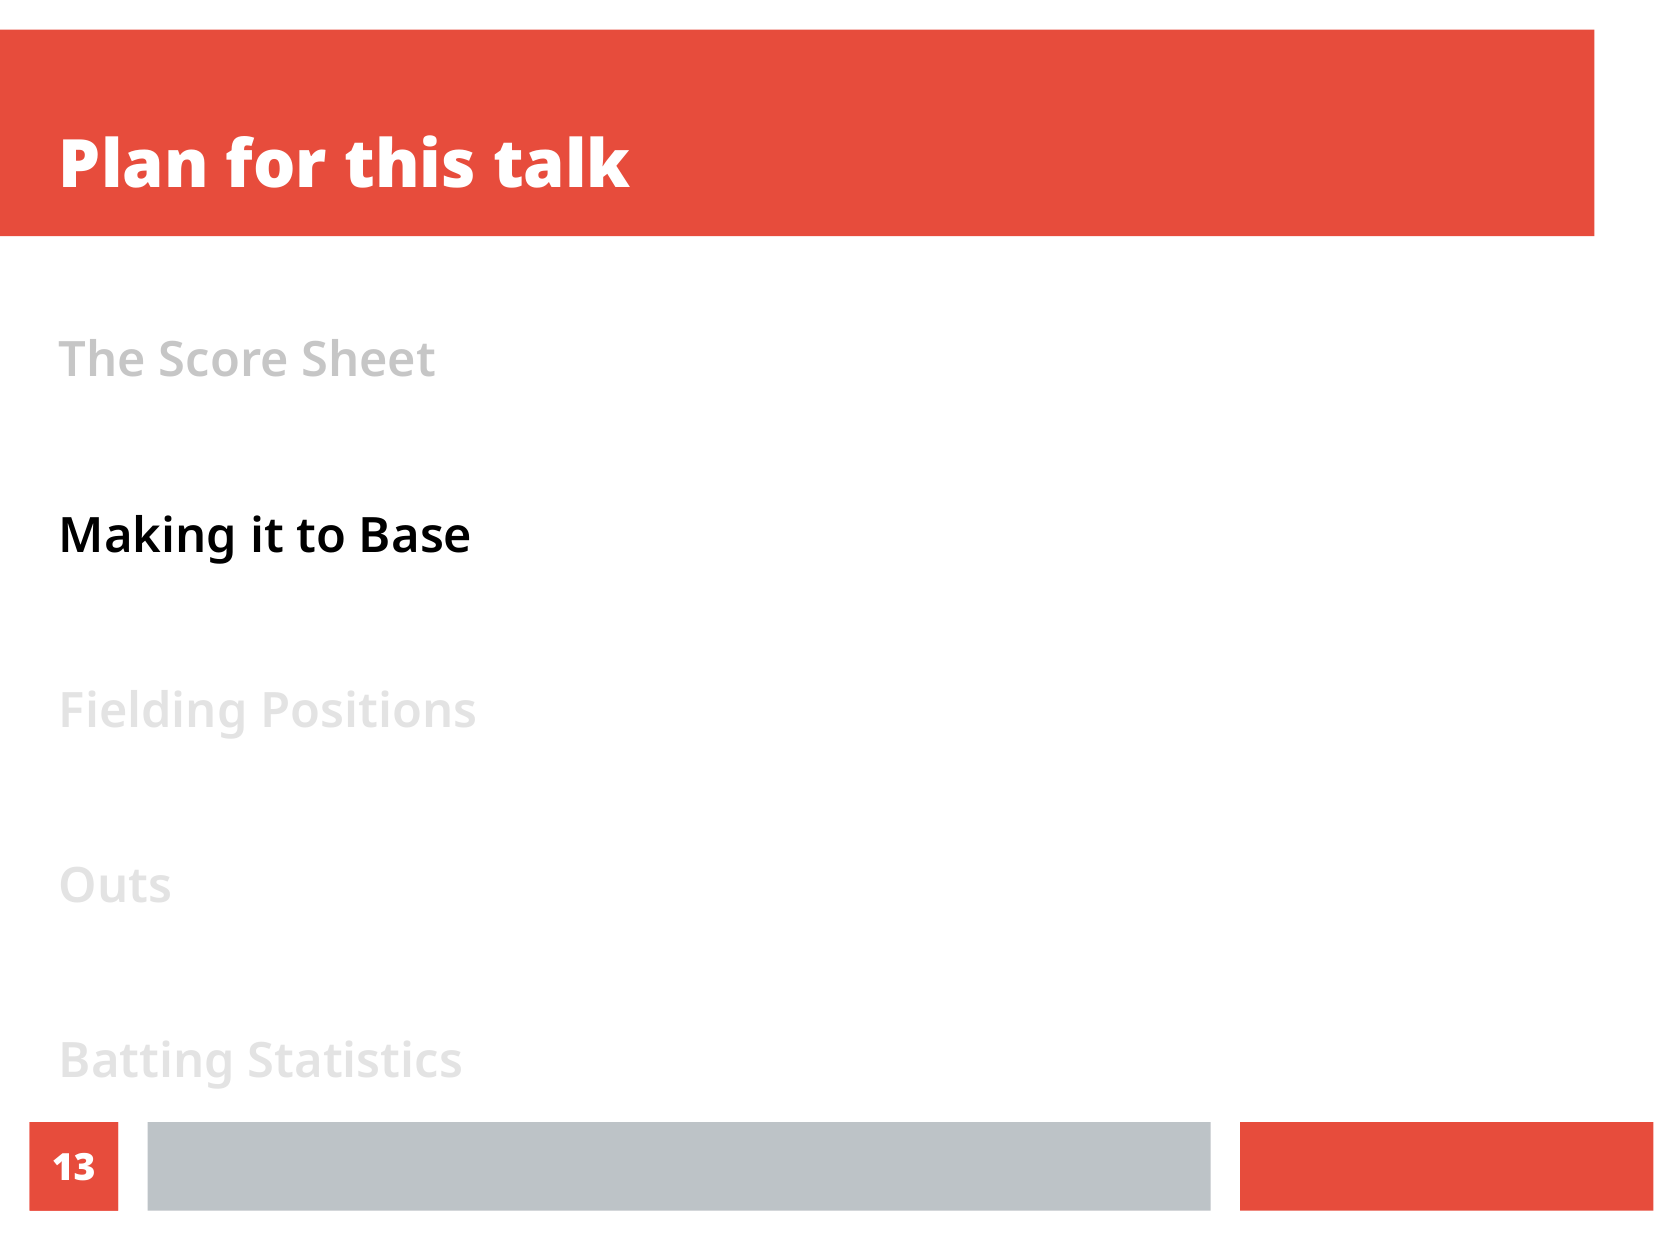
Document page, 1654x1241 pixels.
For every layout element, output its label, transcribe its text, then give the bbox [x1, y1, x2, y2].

title Plan for this talk [59, 59, 1595, 207]
list The Score Sheet Making it to Base Fielding Positions Outs Batting Statistics [59, 324, 1565, 1093]
